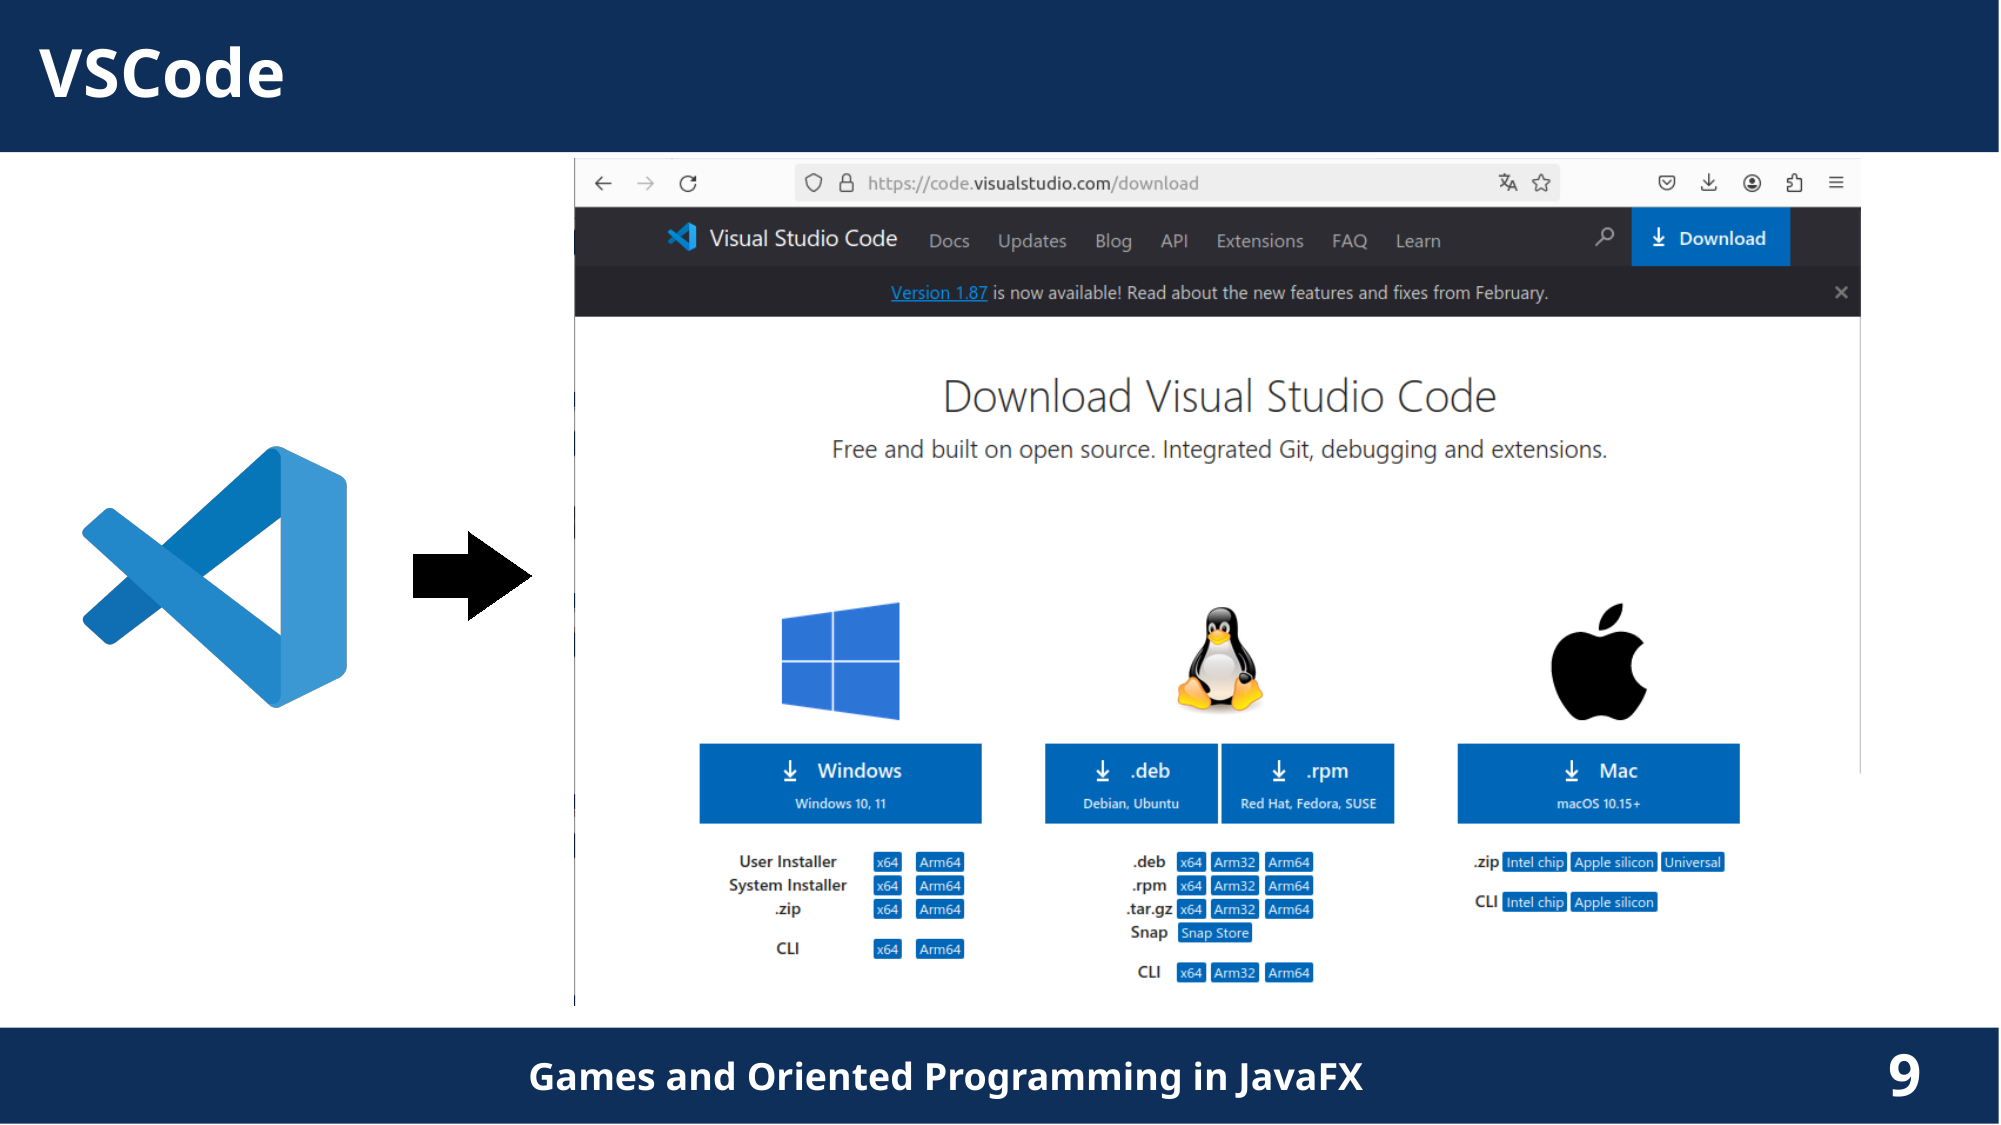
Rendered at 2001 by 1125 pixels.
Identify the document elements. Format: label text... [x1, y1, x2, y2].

text_box [413, 531, 532, 621]
picture [574, 158, 1861, 1006]
picture [77, 442, 349, 709]
text_box VSCode [25, 23, 1999, 119]
